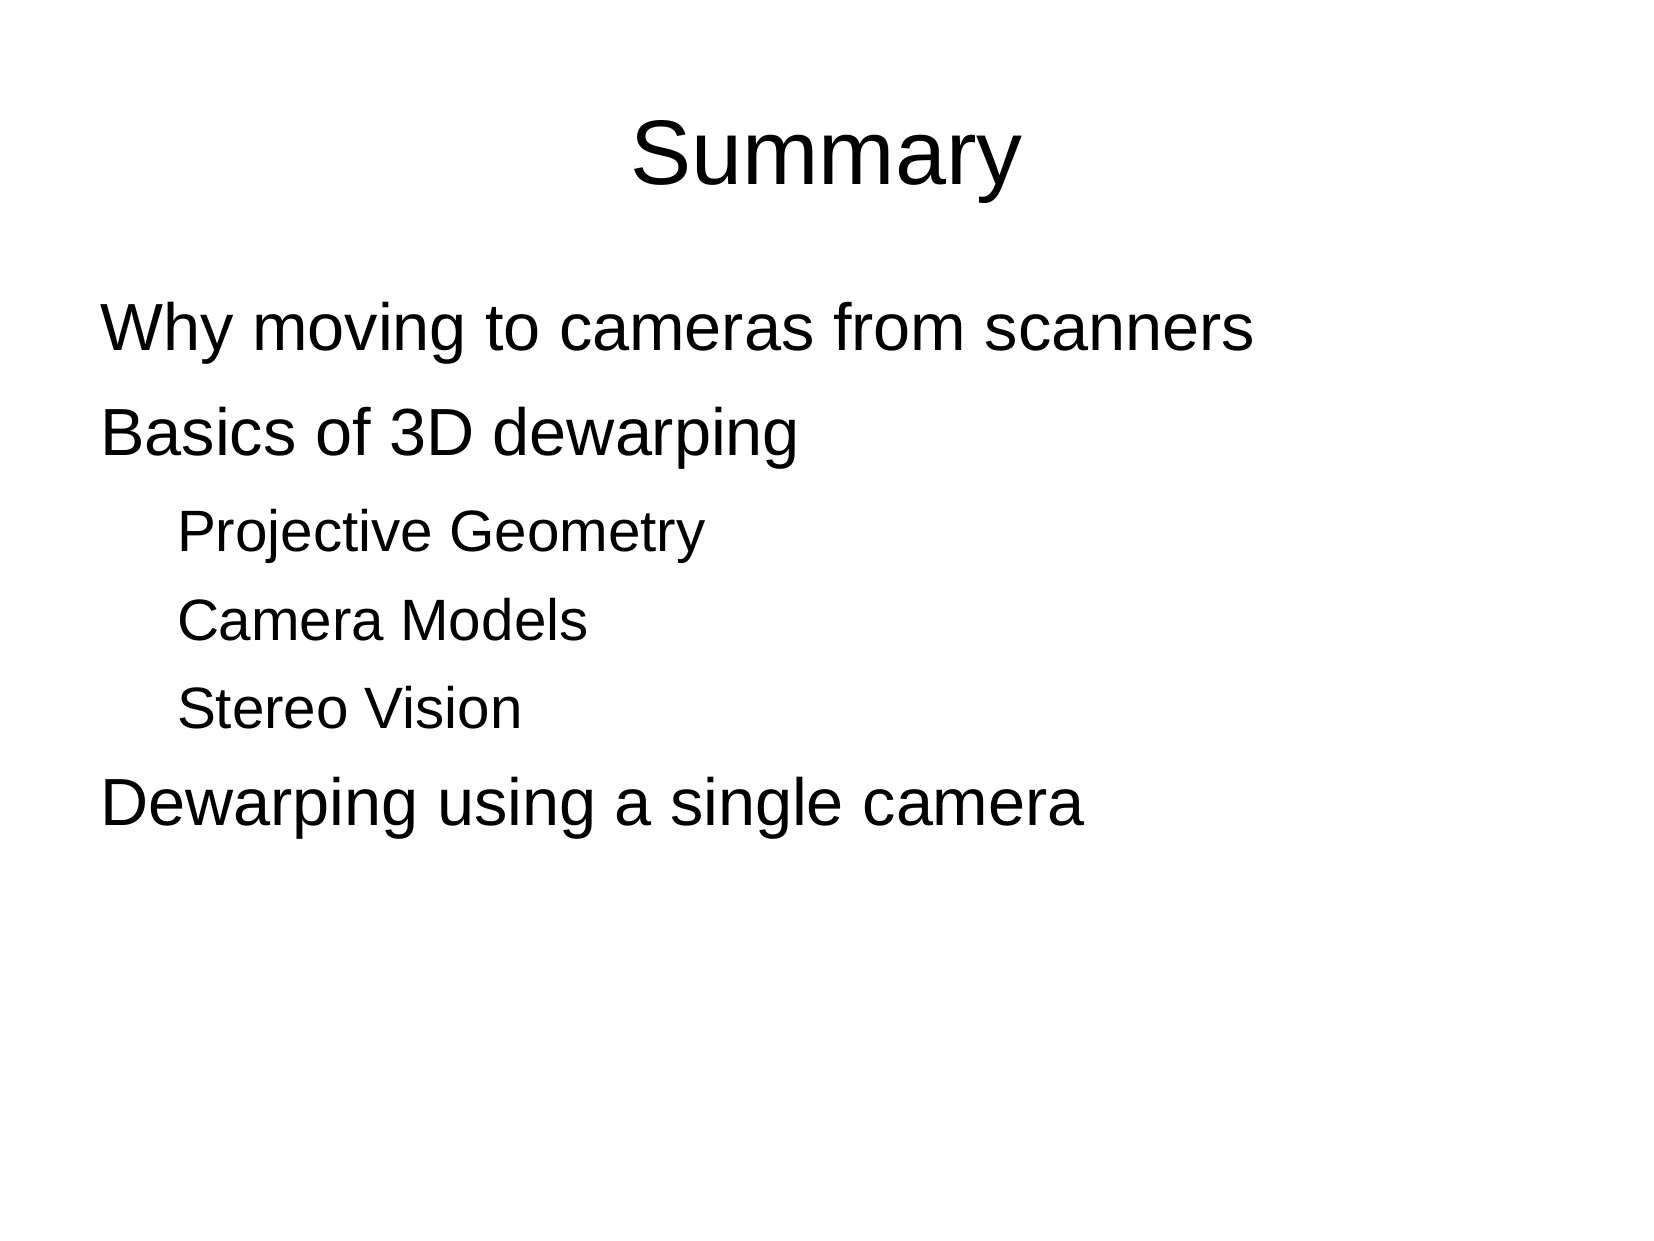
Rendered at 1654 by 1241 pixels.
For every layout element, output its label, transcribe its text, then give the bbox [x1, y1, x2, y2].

title Summary [82, 49, 1571, 257]
list Why moving to cameras from scanners Basics of 3D dewarping Projective Geometry Camera Models Stereo Vision Dewarping using a single camera [82, 290, 1571, 1109]
